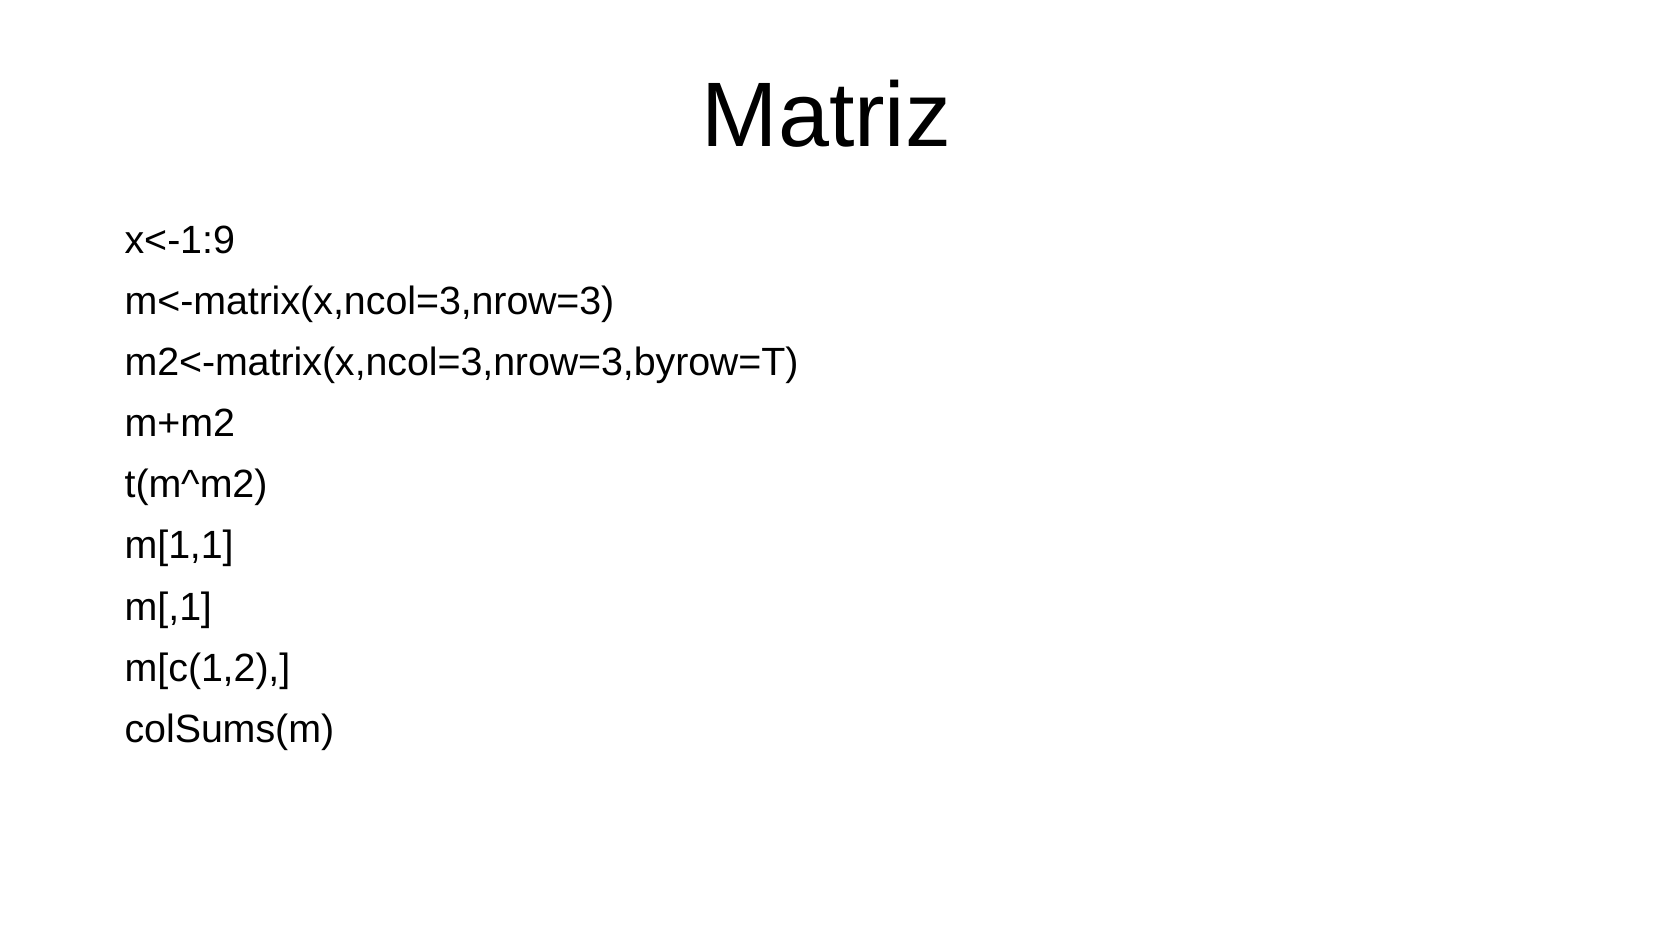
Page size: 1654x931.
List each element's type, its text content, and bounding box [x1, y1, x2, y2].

title Matriz [82, 37, 1571, 193]
list x<-1:9 m<-matrix(x,ncol=3,nrow=3) m2<-matrix(x,ncol=3,nrow=3,byrow=T) m+m2 t(m^m2) m[1,1] m[,1] m[c(1,2),] colSums(m) [82, 217, 1571, 758]
